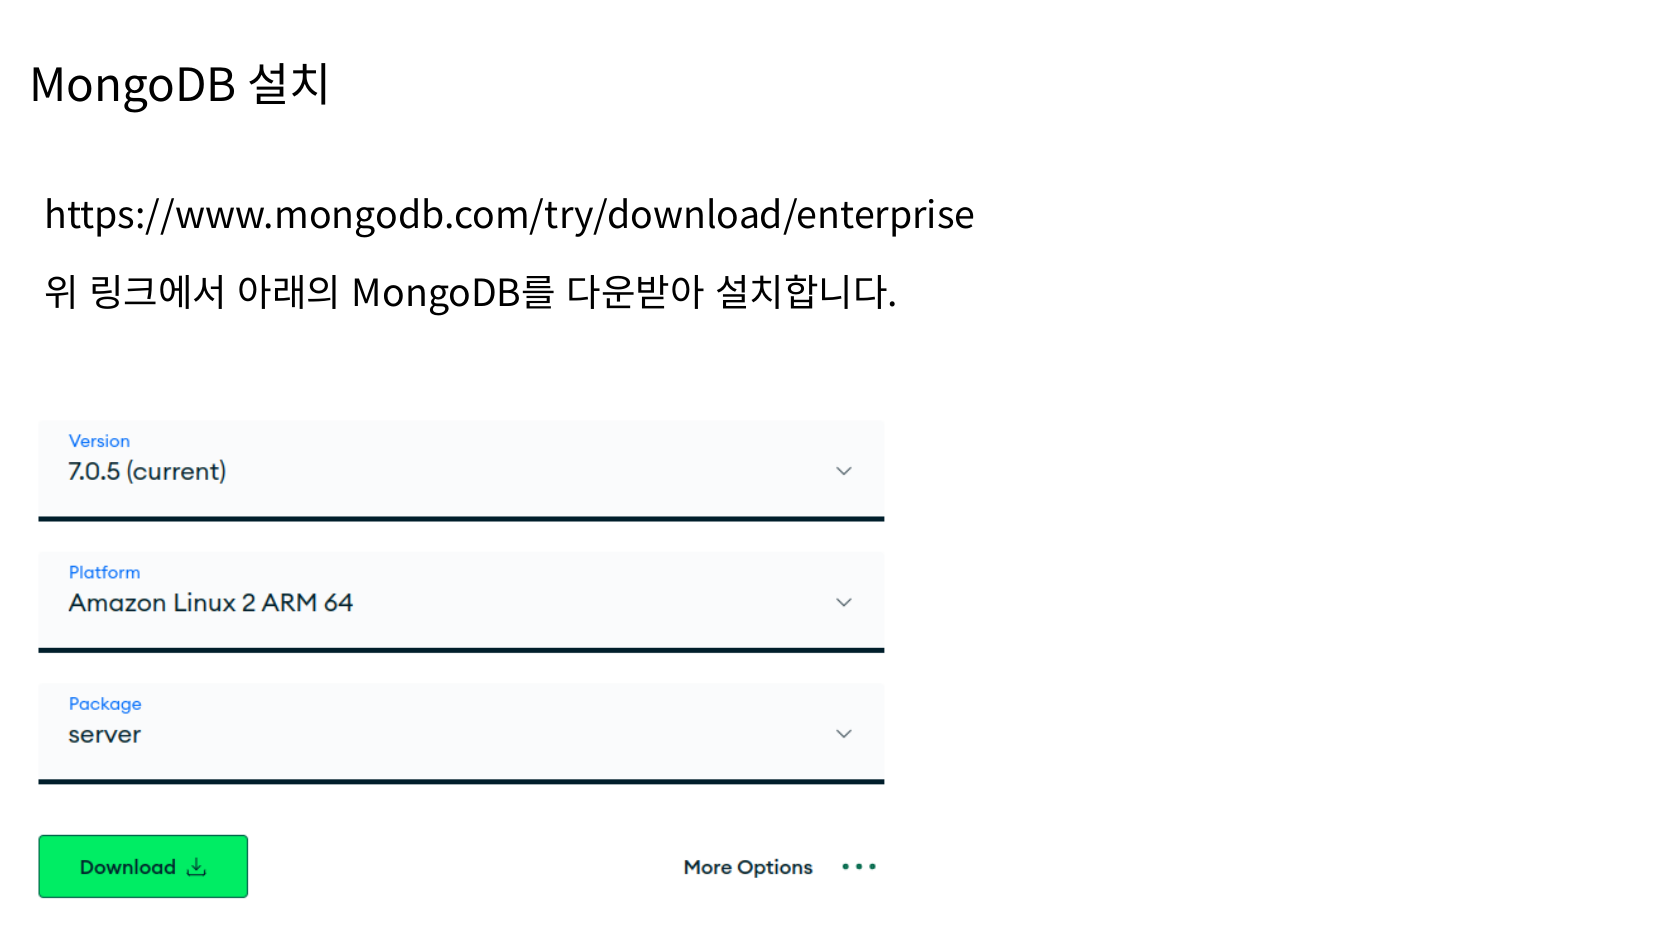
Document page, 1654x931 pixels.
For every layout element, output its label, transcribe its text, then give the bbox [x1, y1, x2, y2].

text_box 위 링크에서 아래의 MongoDB를 다운받아 설치합니다. [29, 255, 991, 325]
title MongoDB 설치 [29, 40, 621, 123]
text_box https://www.mongodb.com/try/download/enterprise [29, 177, 991, 247]
picture [26, 413, 911, 907]
